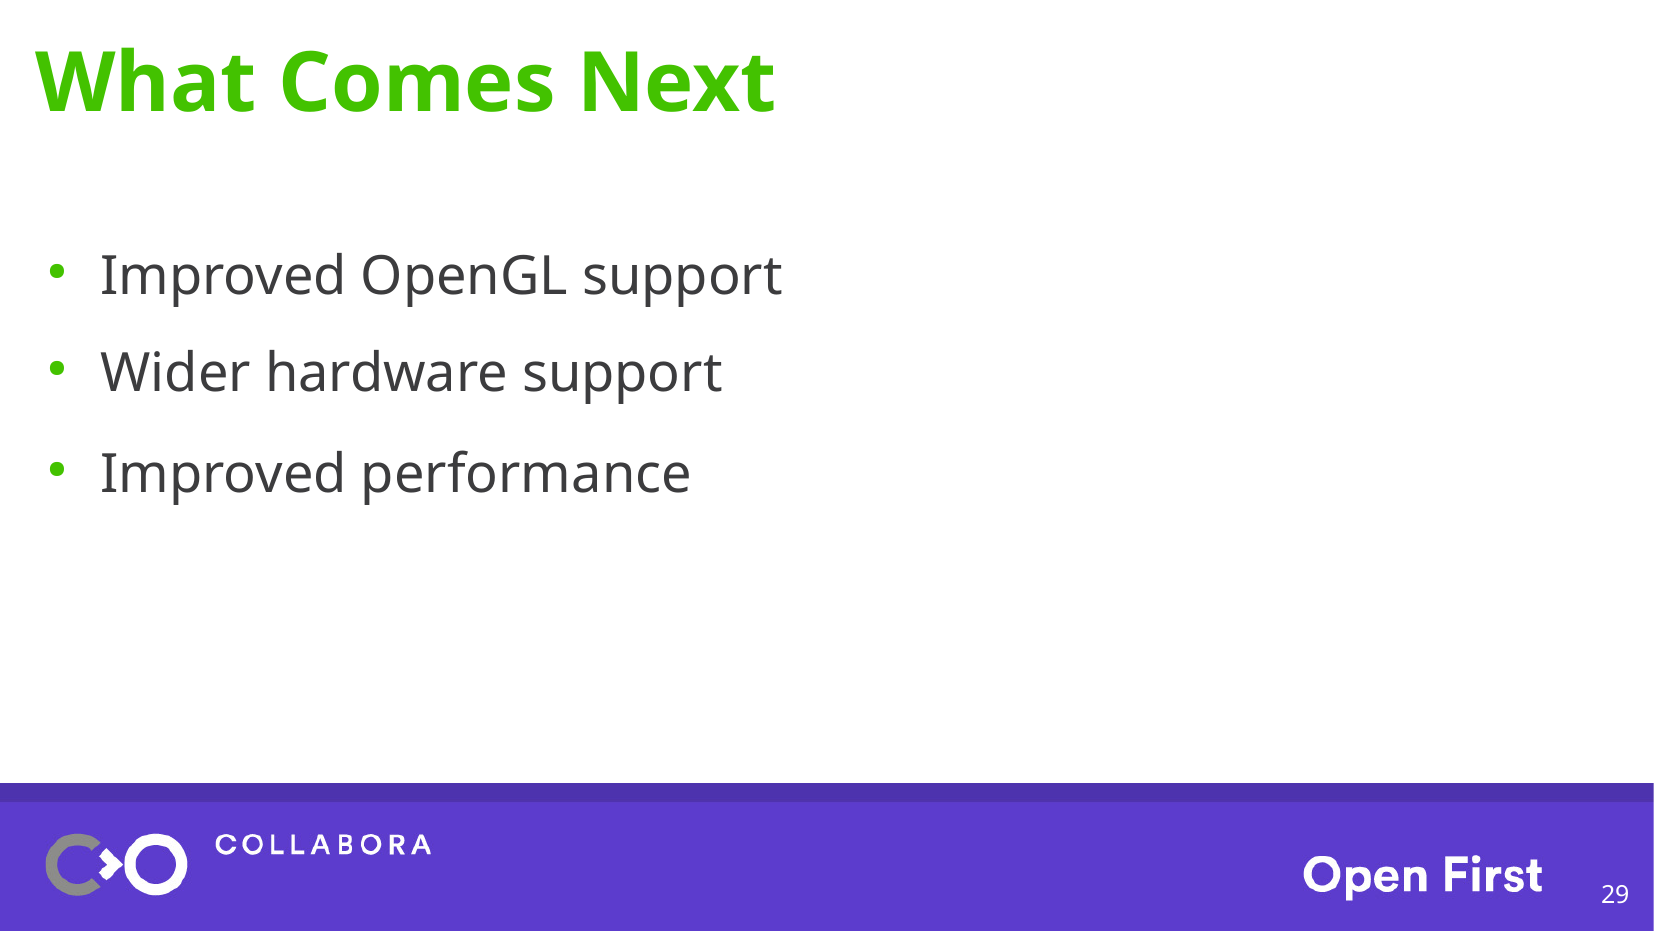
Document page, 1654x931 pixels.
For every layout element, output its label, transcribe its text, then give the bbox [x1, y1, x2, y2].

title What Comes Next [35, 28, 1609, 192]
list Improved OpenGL support Wider hardware support Improved performance [29, 207, 1602, 851]
picture [0, 0, 1654, 931]
